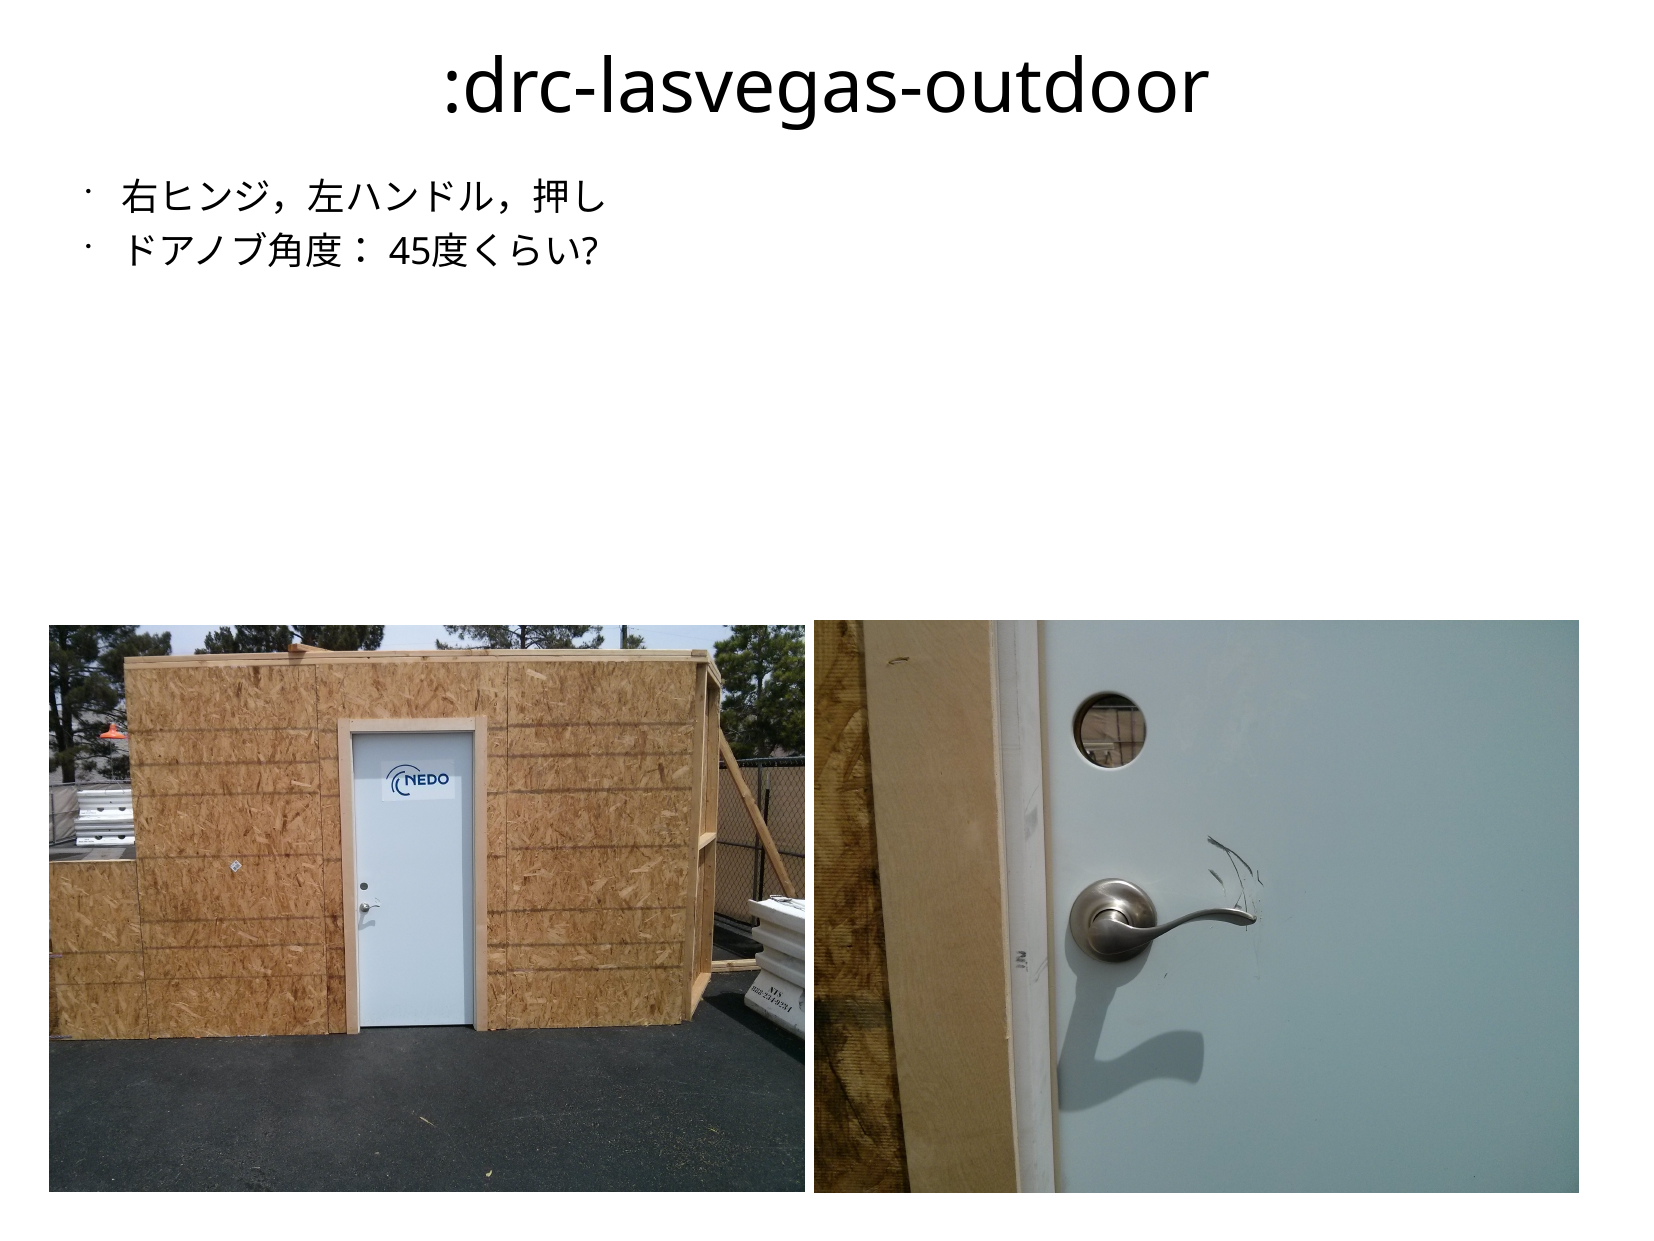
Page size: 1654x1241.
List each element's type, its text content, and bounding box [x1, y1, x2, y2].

picture [814, 620, 1579, 1193]
picture [49, 625, 805, 1192]
title :drc-lasvegas-outdoor [82, 43, 1571, 125]
text_box 右ヒンジ，左ハンドル，押し ドアノブ角度： 45度くらい? [70, 159, 1560, 287]
